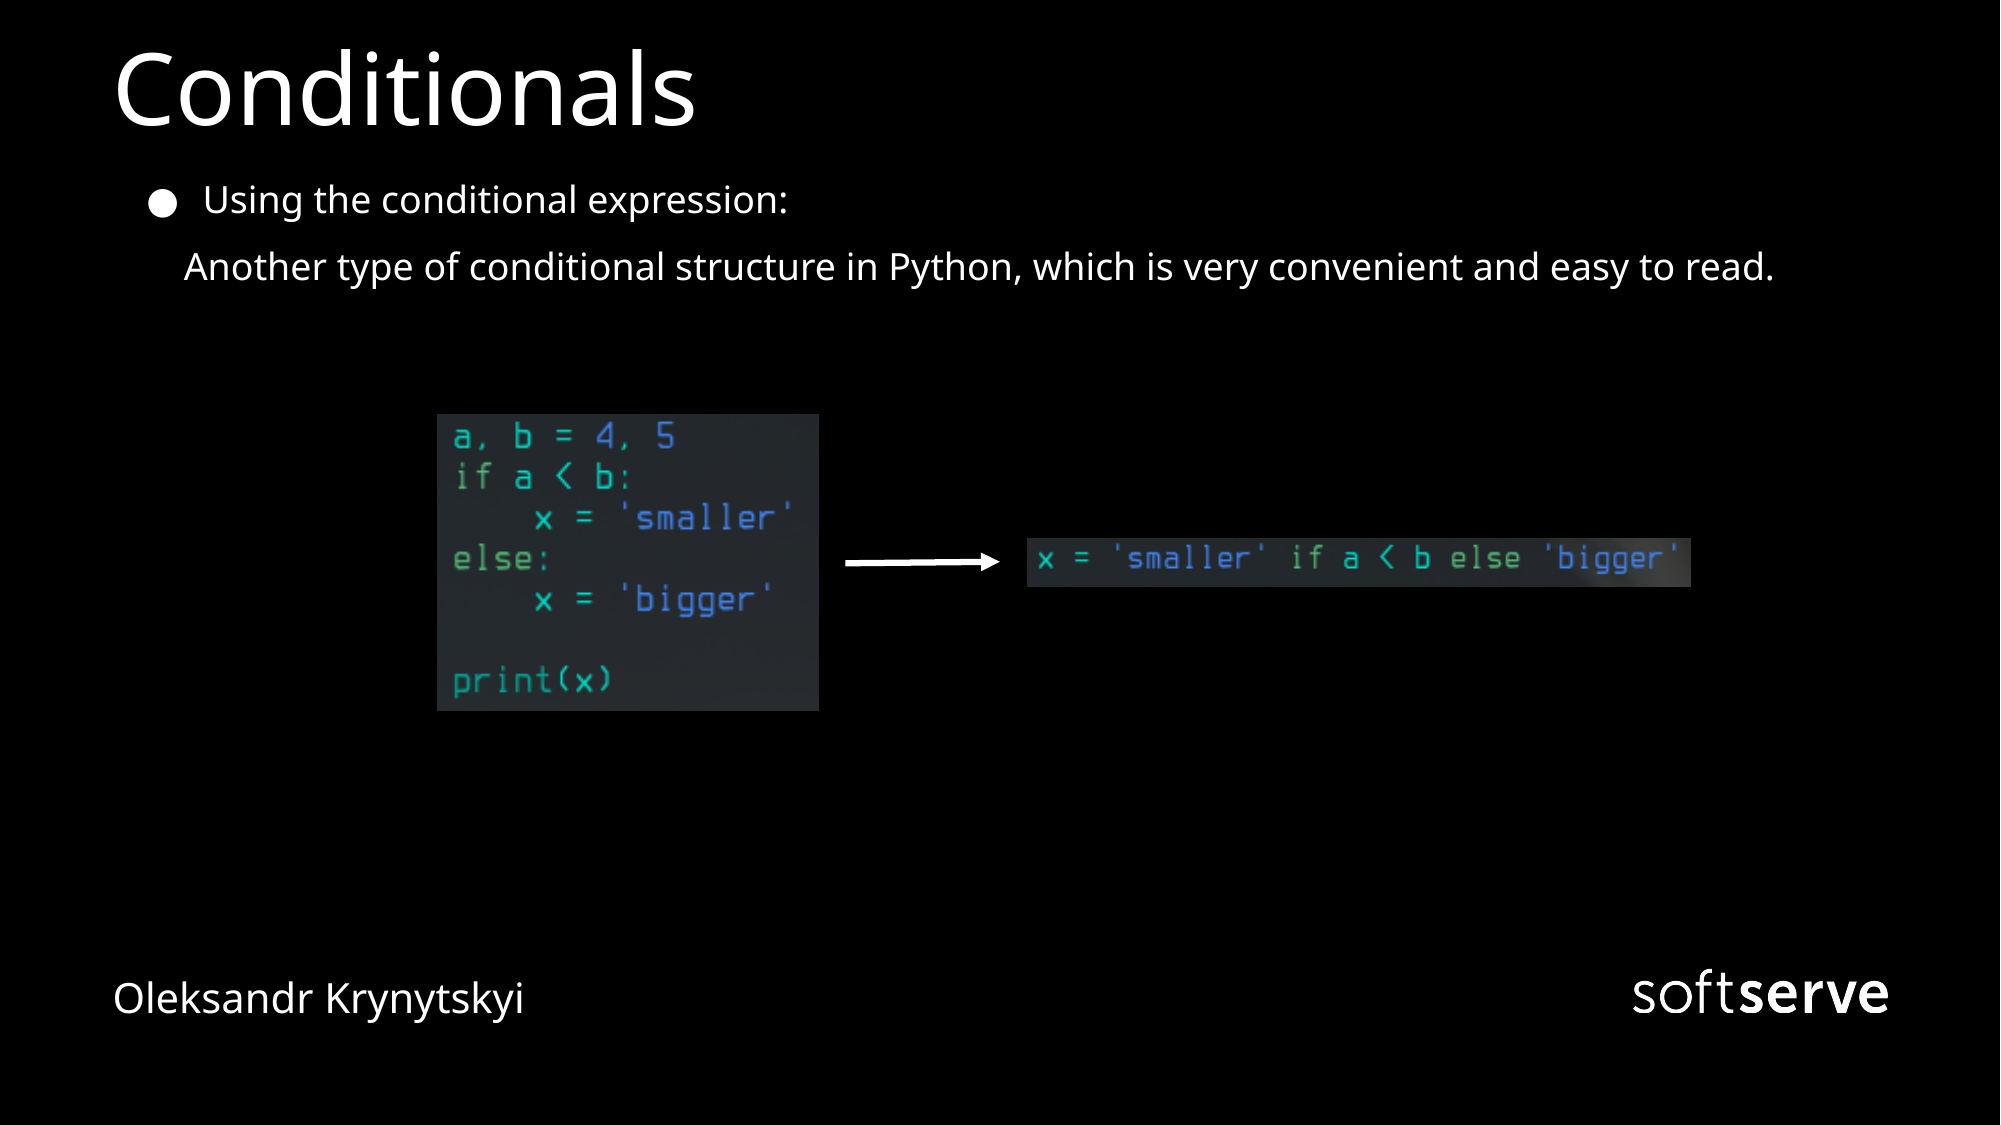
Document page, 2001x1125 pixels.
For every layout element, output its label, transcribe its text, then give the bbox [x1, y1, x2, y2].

picture [1027, 538, 1691, 587]
title Conditionals [112, 33, 1888, 154]
picture [1633, 968, 1888, 1013]
text_box Using the conditional expression: Another type of conditional structure in Python, which is very convenient and easy to read. [112, 154, 1888, 940]
list Oleksandr Krynytskyi [112, 970, 682, 1019]
picture [437, 414, 819, 711]
